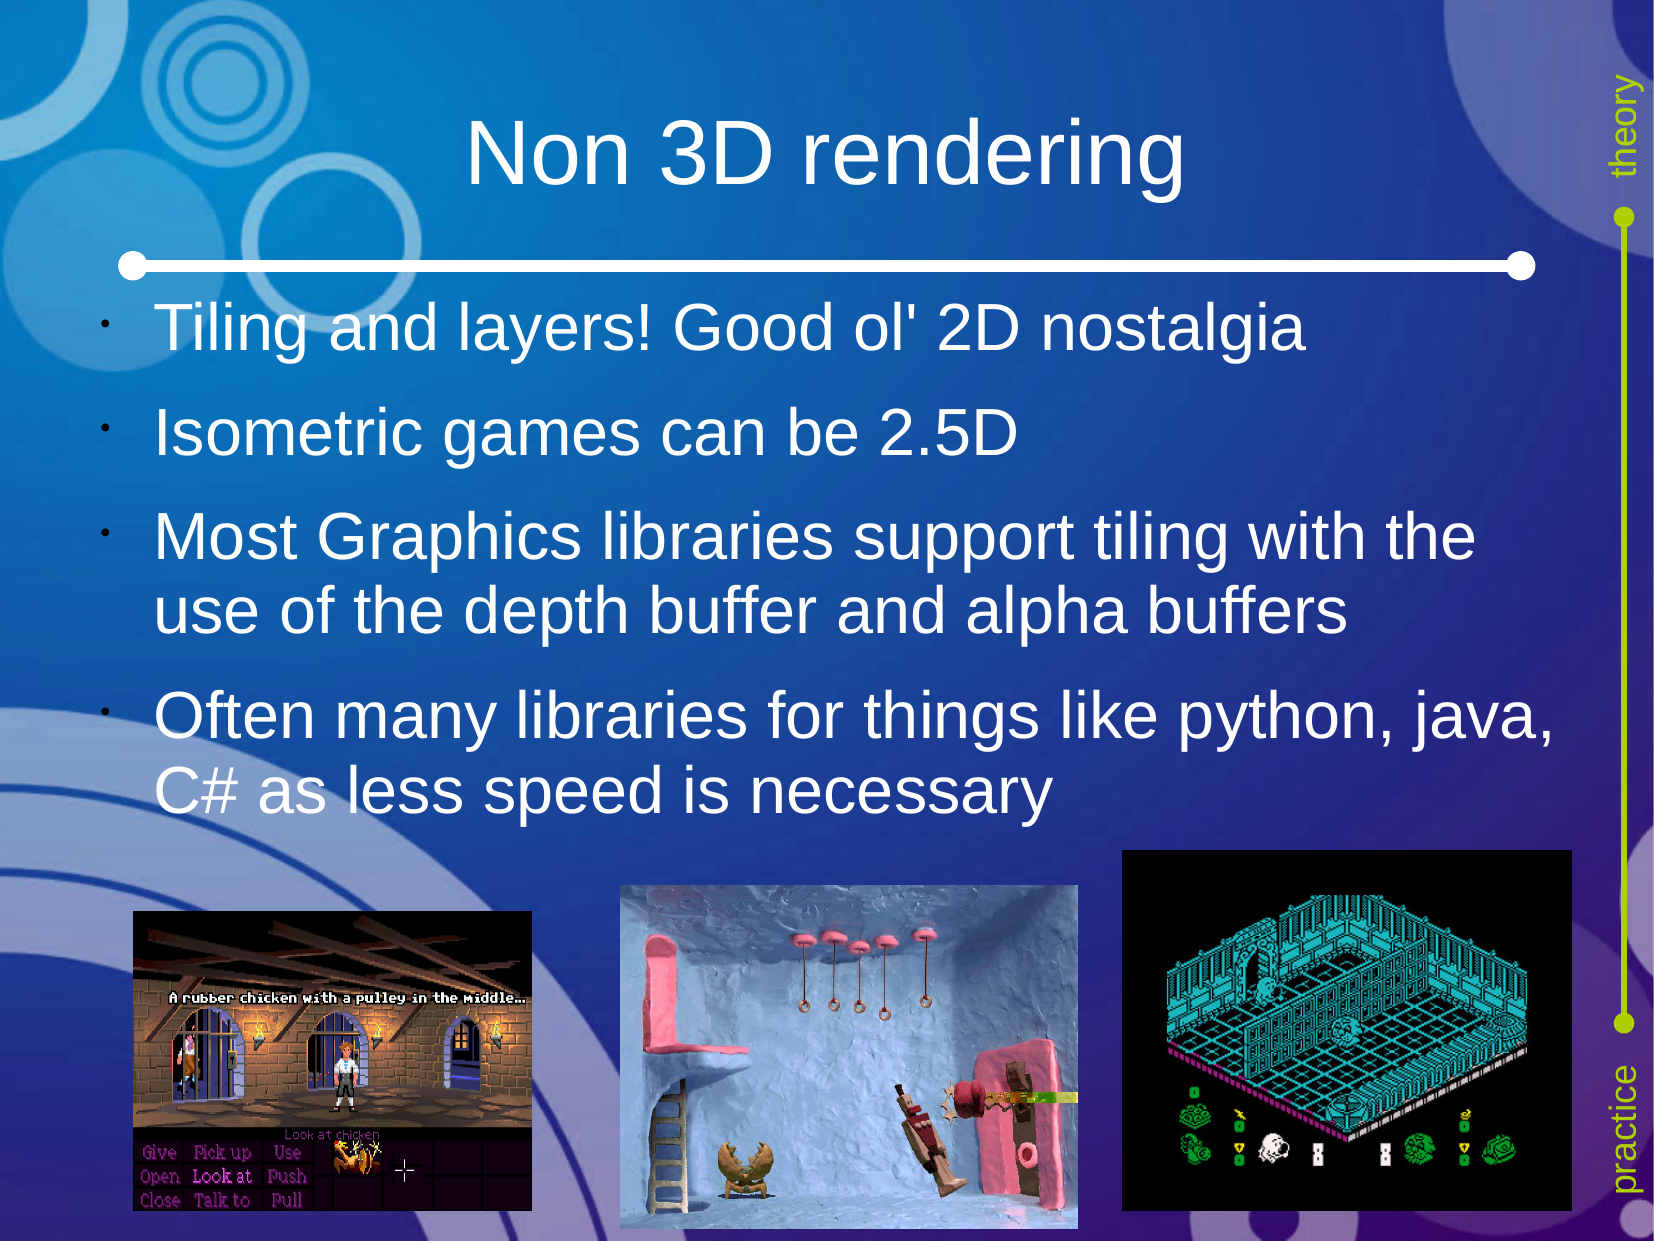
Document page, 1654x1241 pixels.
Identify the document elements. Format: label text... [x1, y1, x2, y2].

title Non 3D rendering [82, 56, 1571, 250]
list Tiling and layers! Good ol' 2D nostalgia Isometric games can be 2.5D Most Graphics libraries support tiling with the use of the depth buffer and alpha buffers Often many libraries for things like python, java, C# as less speed is necessary [82, 290, 1571, 1094]
picture [0, 0, 1654, 1241]
